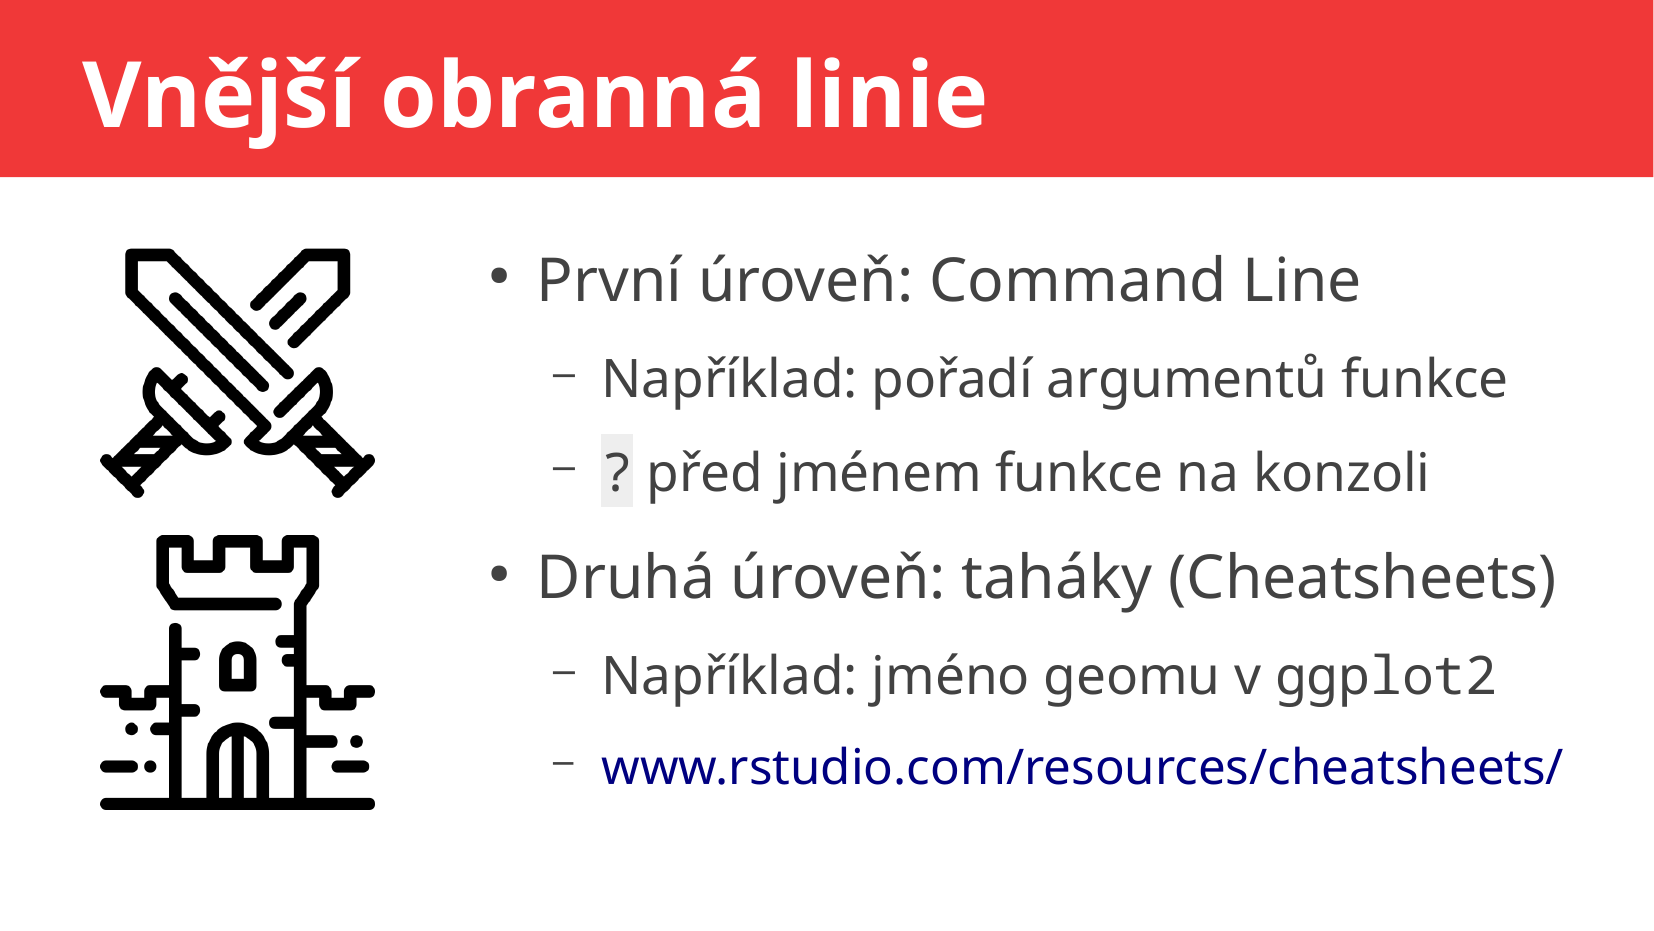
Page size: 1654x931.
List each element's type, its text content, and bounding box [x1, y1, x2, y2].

picture [100, 236, 375, 510]
title Vnější obranná linie [82, 14, 1571, 171]
picture [100, 535, 375, 810]
list První úroveň: Command Line Například: pořadí argumentů funkce ? před jménem funkce na konzoli Druhá úroveň: taháky (Cheatsheets) Například: jméno geomu v ggplot2 www.rstudio.com/resources/cheatsheets/ [472, 236, 1630, 810]
